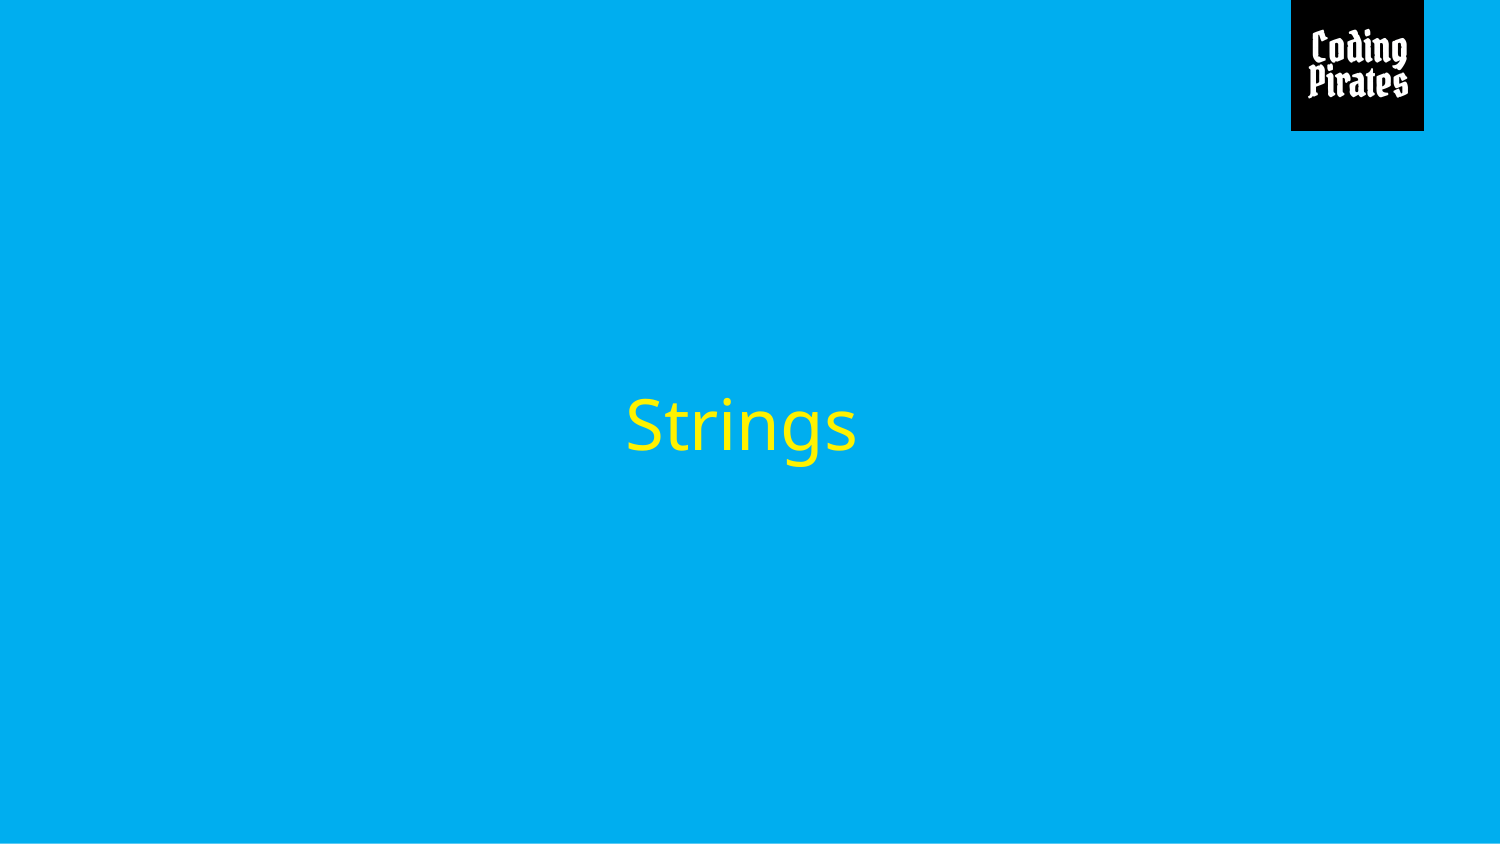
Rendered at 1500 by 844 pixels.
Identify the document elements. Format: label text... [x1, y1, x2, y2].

title Strings [12, 352, 1472, 491]
picture [1292, 0, 1423, 130]
